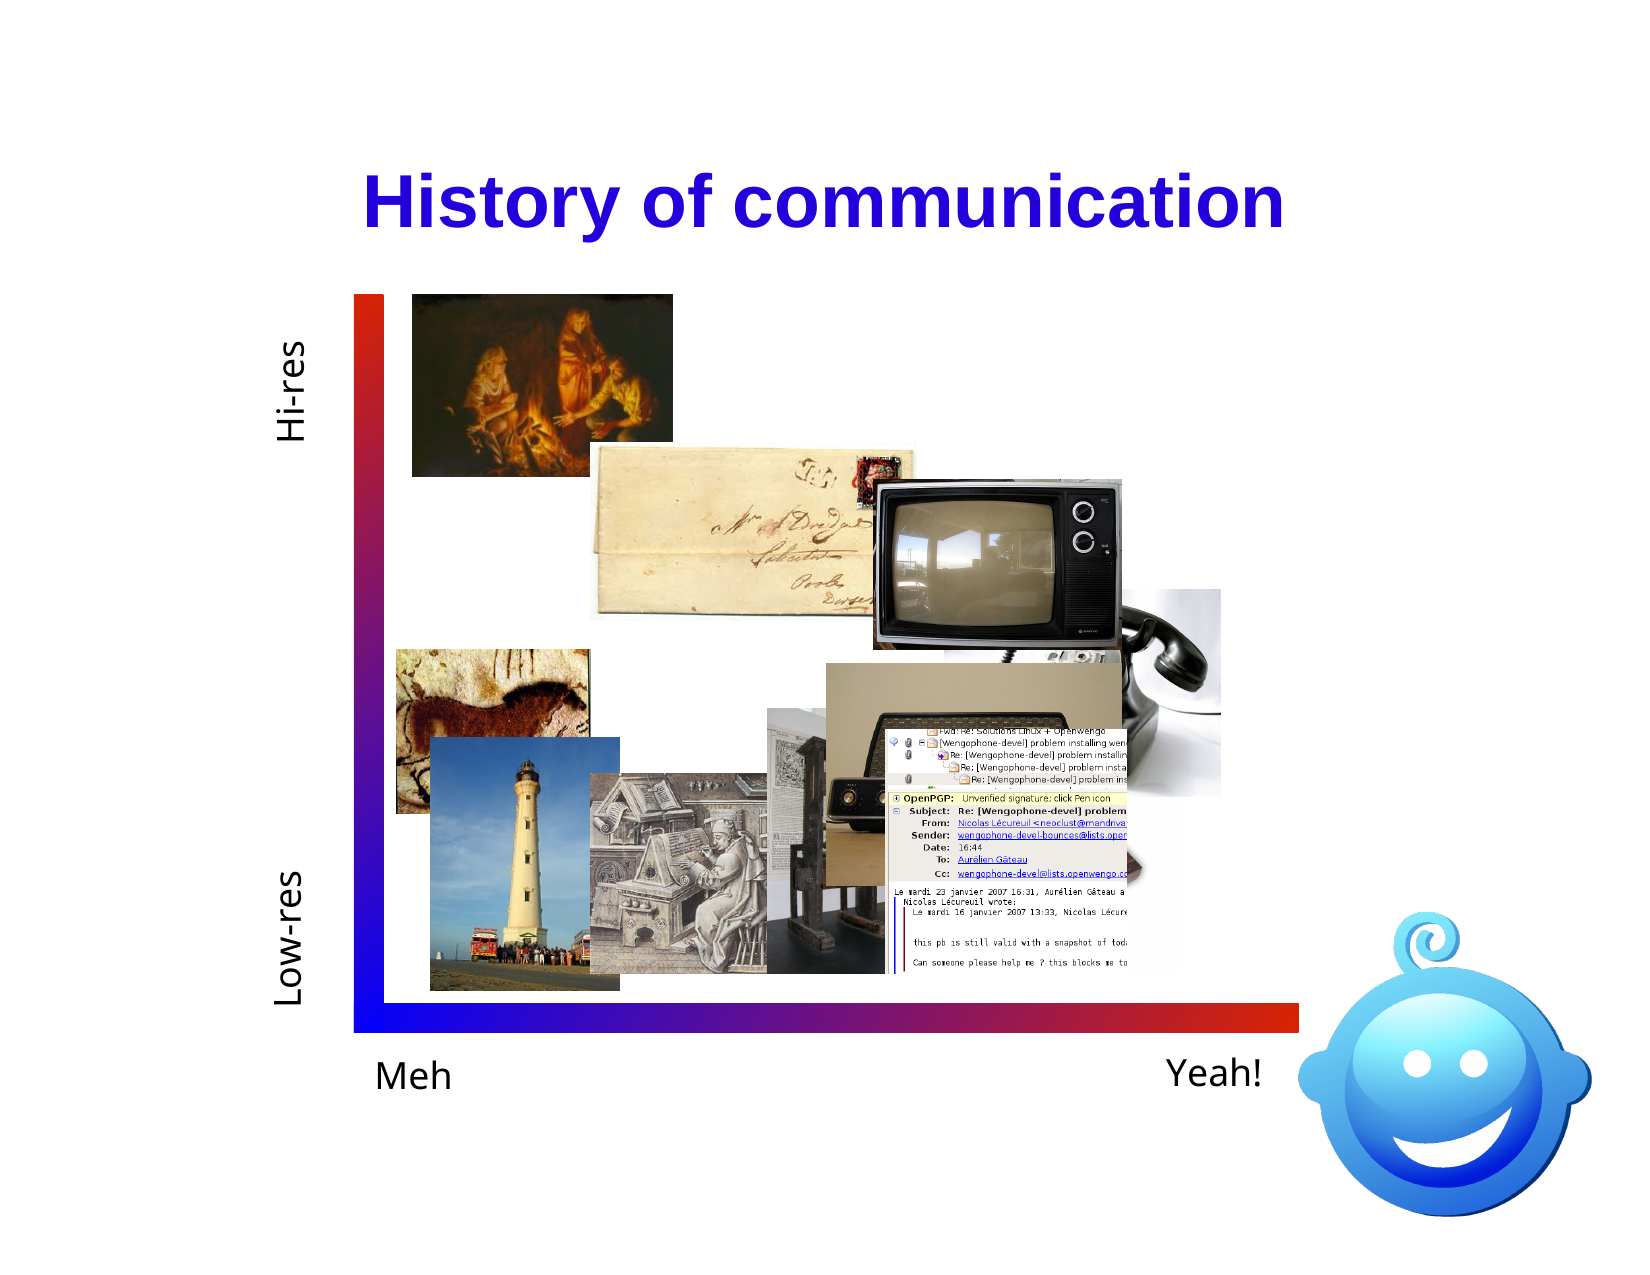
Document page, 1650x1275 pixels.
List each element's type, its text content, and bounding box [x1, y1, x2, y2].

text_box Meh [359, 1042, 461, 1116]
picture [1298, 911, 1592, 1217]
text_box Low-res [253, 820, 327, 1024]
text_box Hi-res [256, 297, 330, 460]
text_box [353, 294, 1299, 1033]
title History of communication [135, 104, 1515, 299]
picture [396, 294, 1221, 991]
text_box Yeah! [1151, 1038, 1292, 1112]
